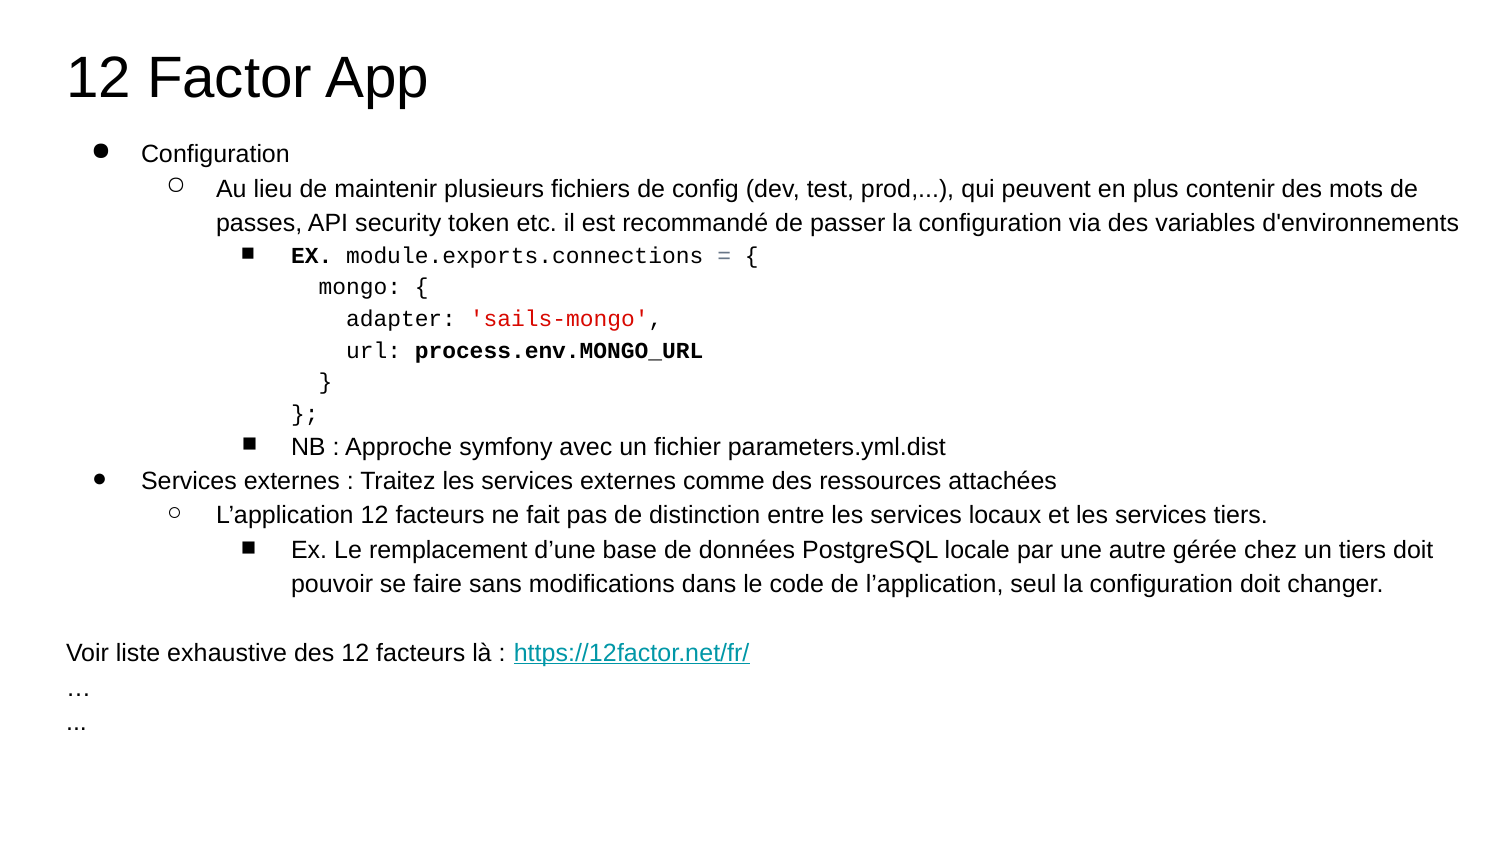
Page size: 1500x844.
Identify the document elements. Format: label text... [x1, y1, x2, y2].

text_box Configuration Au lieu de maintenir plusieurs fichiers de config (dev, test, prod,...), qui peuvent en plus contenir des mots de passes, API security token etc. il est recommandé de passer la configuration via des variables d'environnements EX. module.exports.connections = { mongo: { adapter: 'sails-mongo', url: process.env.MONGO_URL } }; NB : Approche symfony avec un fichier parameters.yml.dist Services externes : Traitez les services externes comme des ressources attachées L’application 12 facteurs ne fait pas de distinction entre les services locaux et les services tiers. Ex. Le remplacement d’une base de données PostgreSQL locale par une autre gérée chez un tiers doit pouvoir se faire sans modifications dans le code de l’application, seul la configuration doit changer. Voir liste exhaustive des 12 facteurs là : https://12factor.net/fr/ … ... [51, 118, 1489, 829]
title 12 Factor App [51, 24, 1449, 119]
